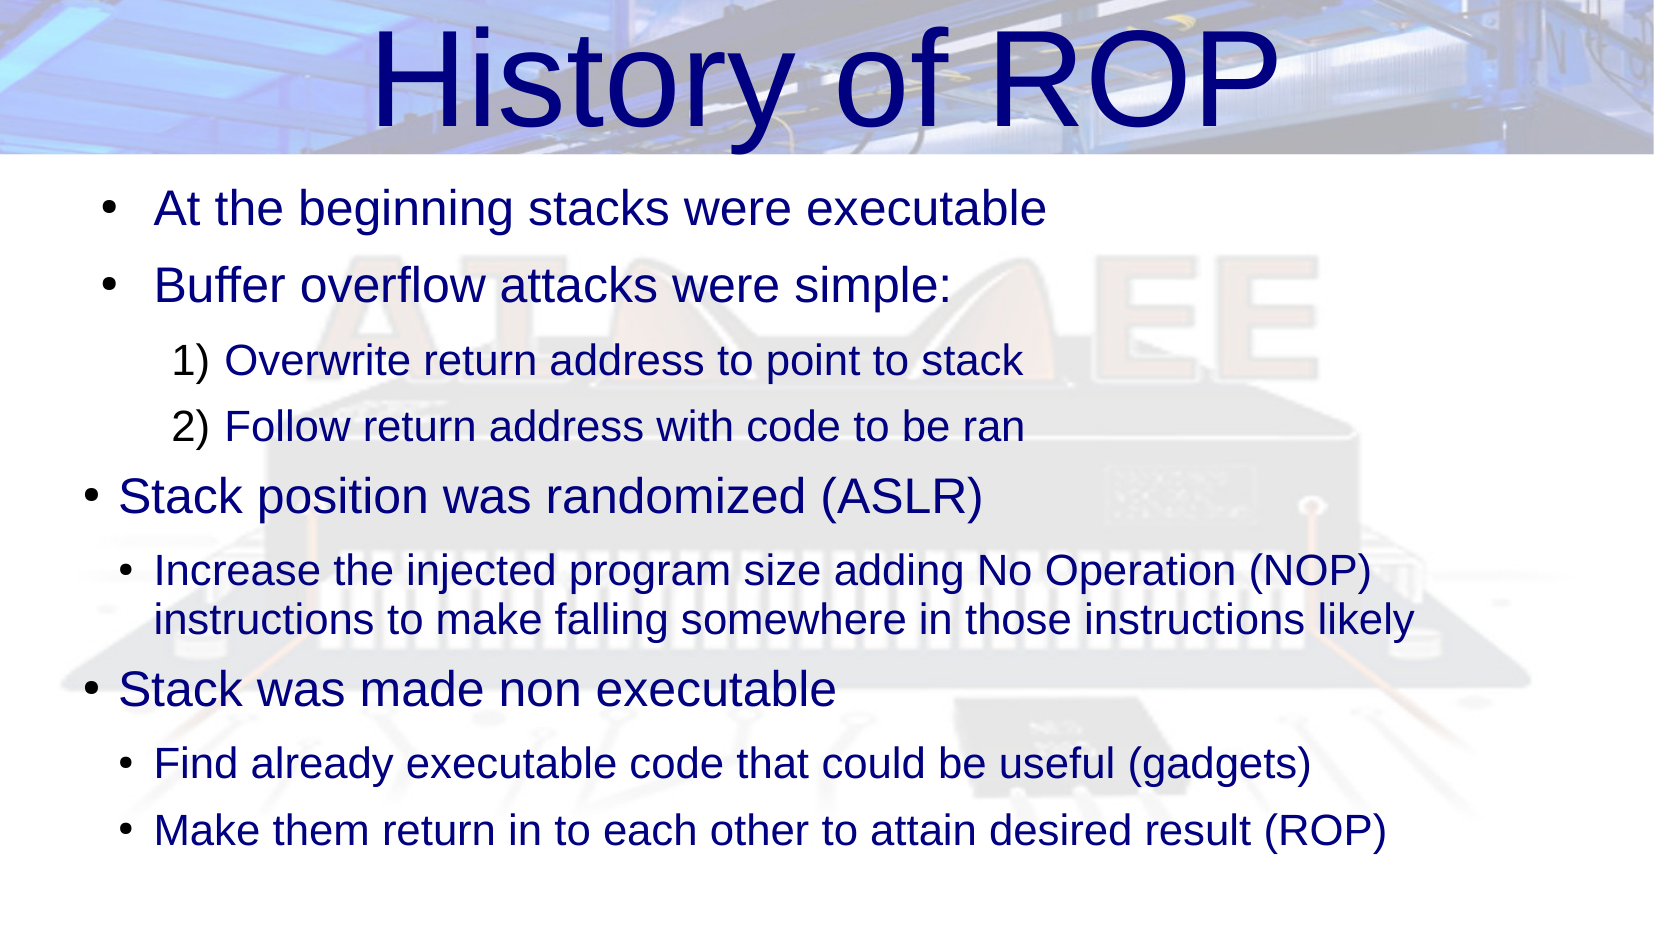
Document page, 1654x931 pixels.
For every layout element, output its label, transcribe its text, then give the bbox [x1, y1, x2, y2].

list At the beginning stacks were executable Buffer overflow attacks were simple: Overwrite return address to point to stack Follow return address with code to be ran Stack position was randomized (ASLR) Increase the injected program size adding No Operation (NOP) instructions to make falling somewhere in those instructions likely Stack was made non executable Find already executable code that could be useful (gadgets) Make them return in to each other to attain desired result (ROP) [82, 180, 1538, 811]
title History of ROP [82, 37, 1571, 121]
picture [0, 0, 1654, 931]
